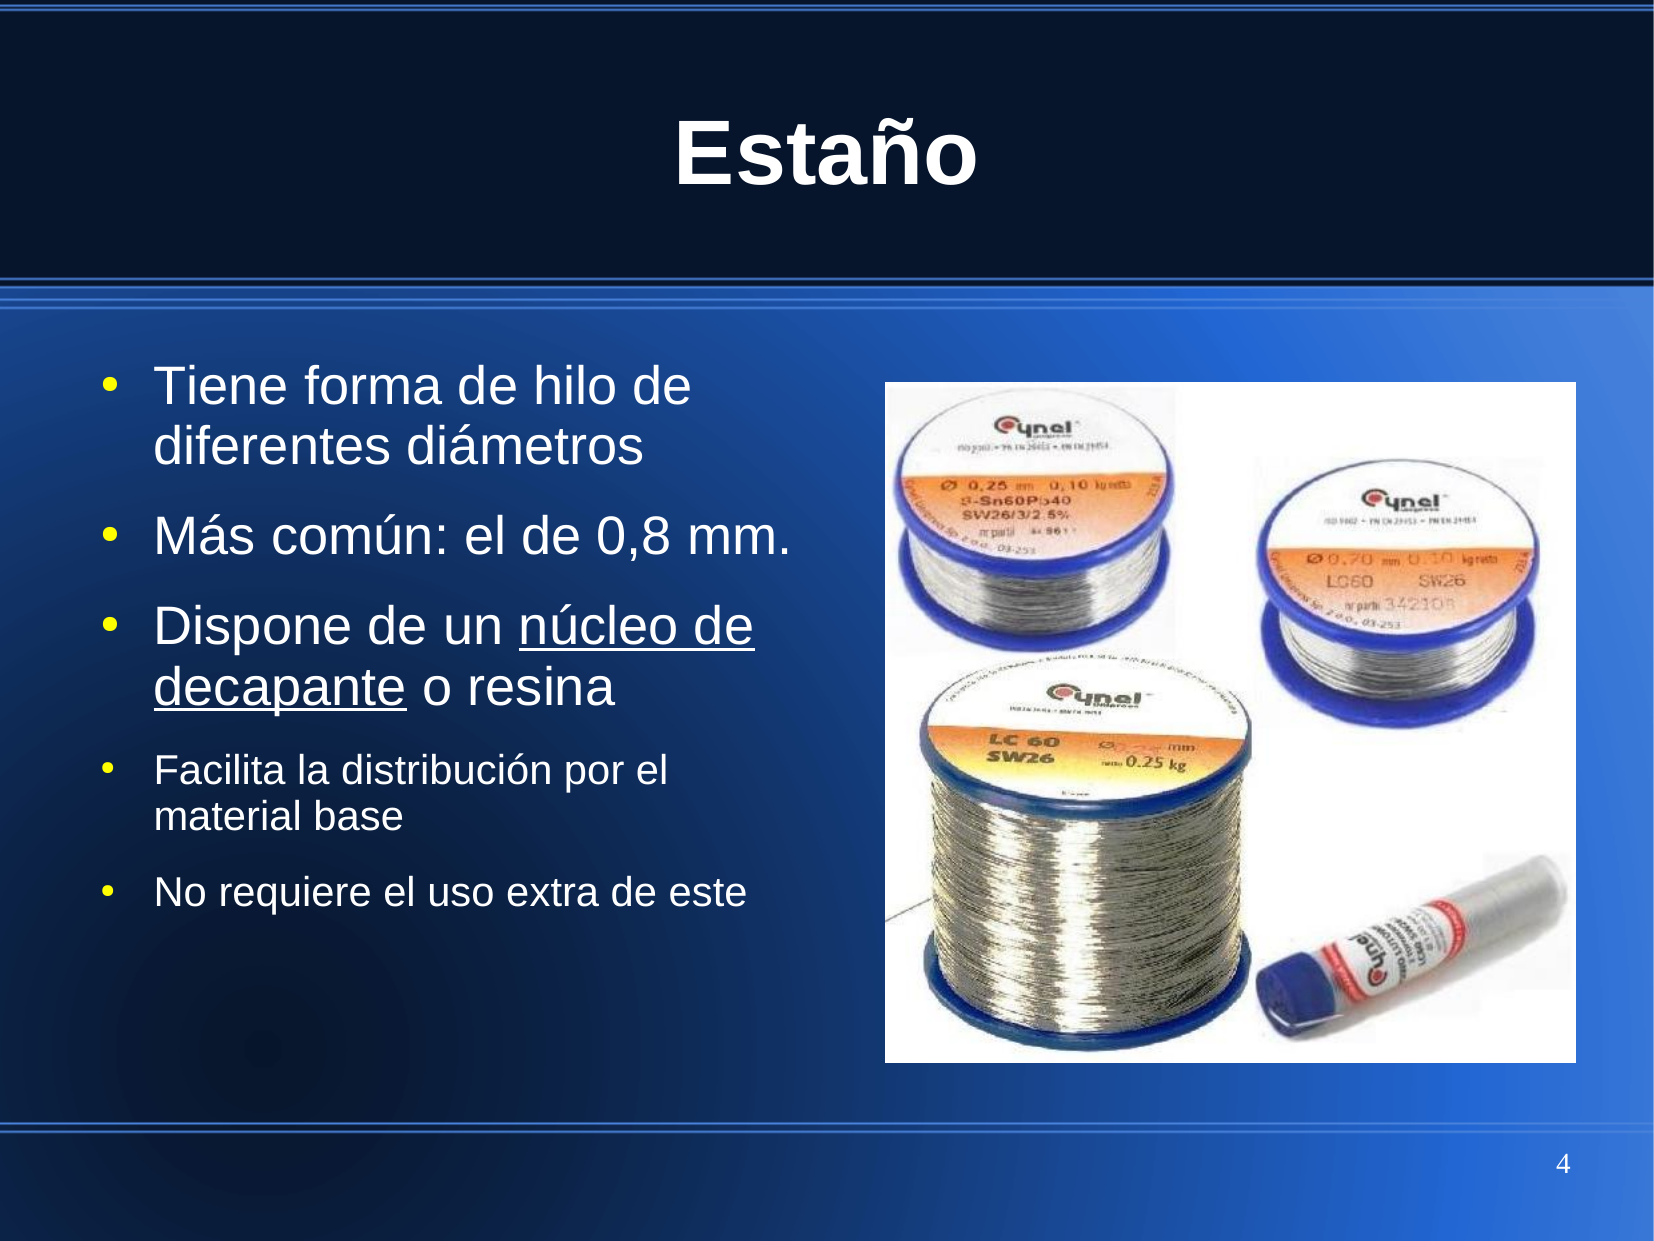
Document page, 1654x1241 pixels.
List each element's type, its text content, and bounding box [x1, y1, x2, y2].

title Estaño [82, 56, 1571, 250]
picture [0, 0, 1654, 1241]
list Tiene forma de hilo de diferentes diámetros Más común: el de 0,8 mm. Dispone de un núcleo de decapante o resina Facilita la distribución por el material base No requiere el uso extra de este [82, 355, 809, 1043]
